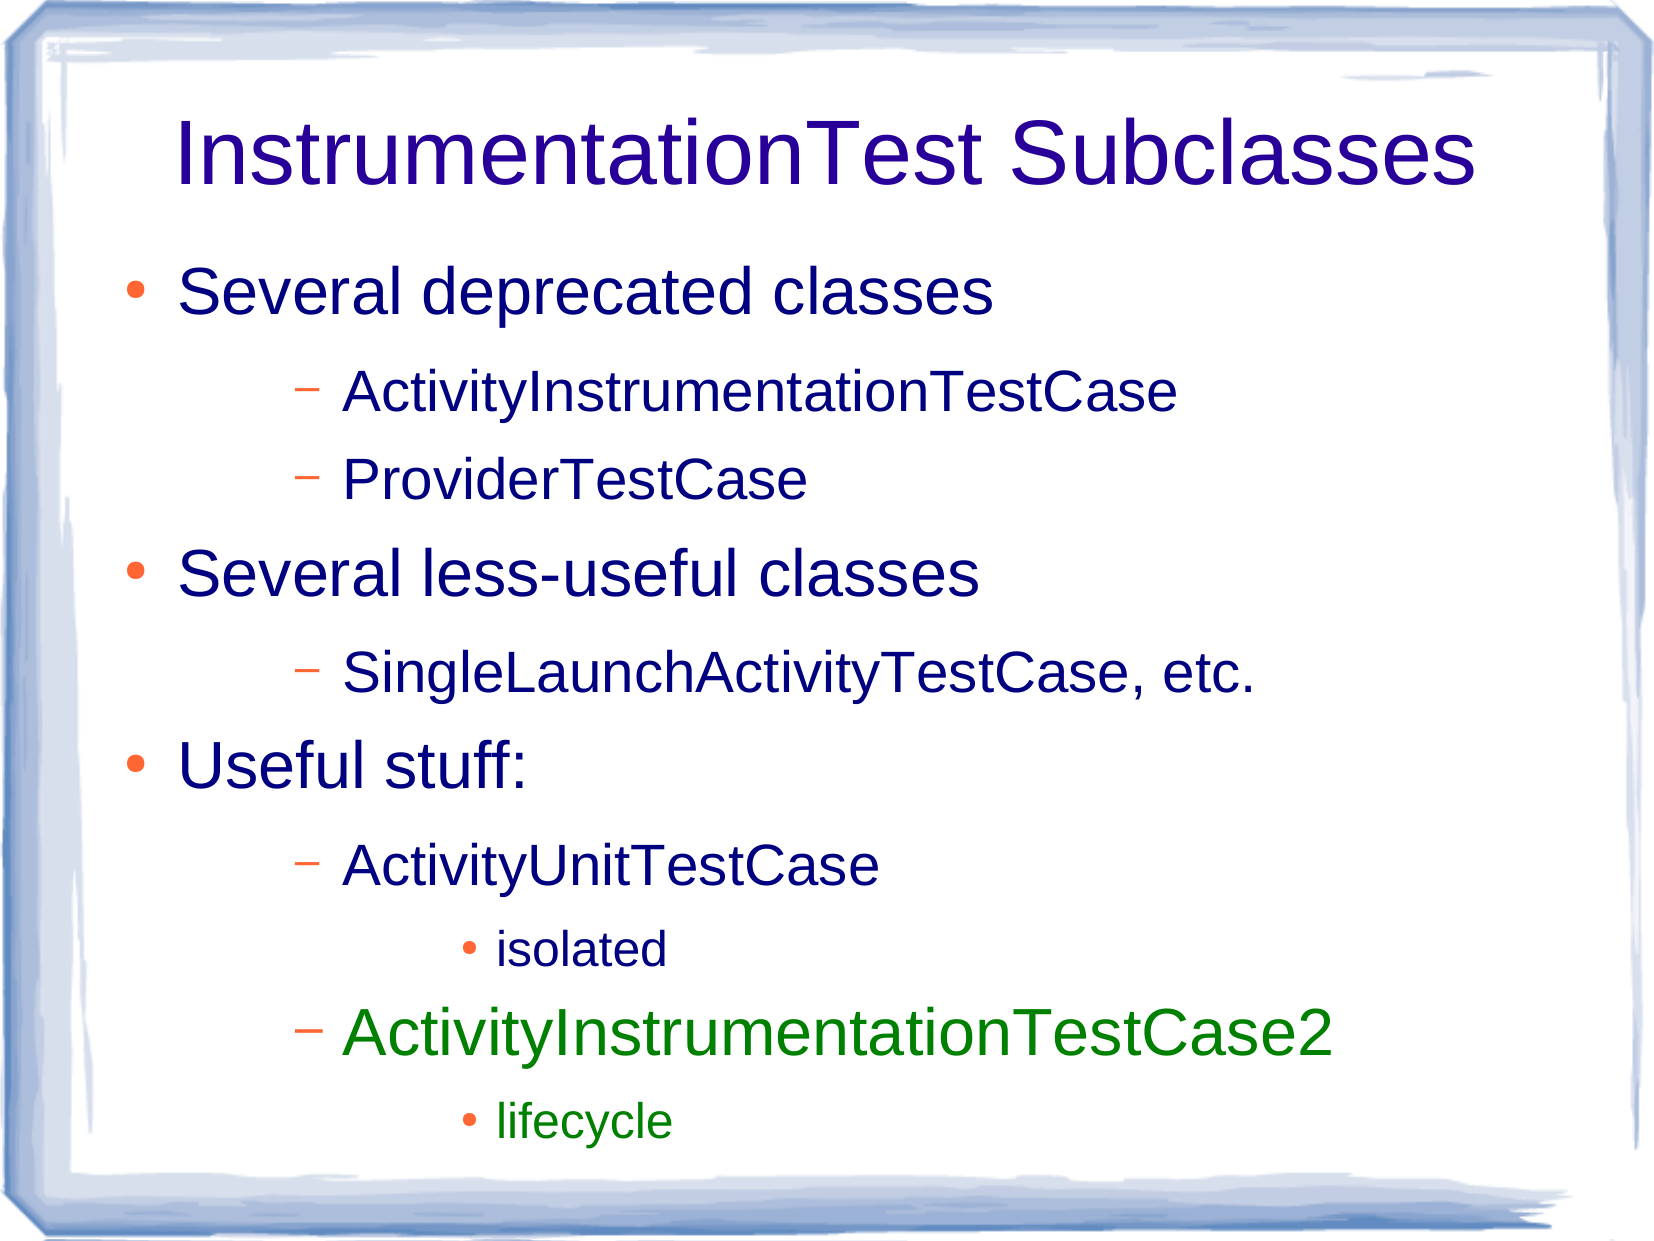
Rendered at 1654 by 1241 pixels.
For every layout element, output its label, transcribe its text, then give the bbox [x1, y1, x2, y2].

title InstrumentationTest Subclasses [82, 49, 1571, 257]
list Several deprecated classes ActivityInstrumentationTestCase ProviderTestCase Several less-useful classes SingleLaunchActivityTestCase, etc. Useful stuff: ActivityUnitTestCase isolated ActivityInstrumentationTestCase2 lifecycle [106, 253, 1559, 1169]
picture [0, 0, 1654, 1241]
